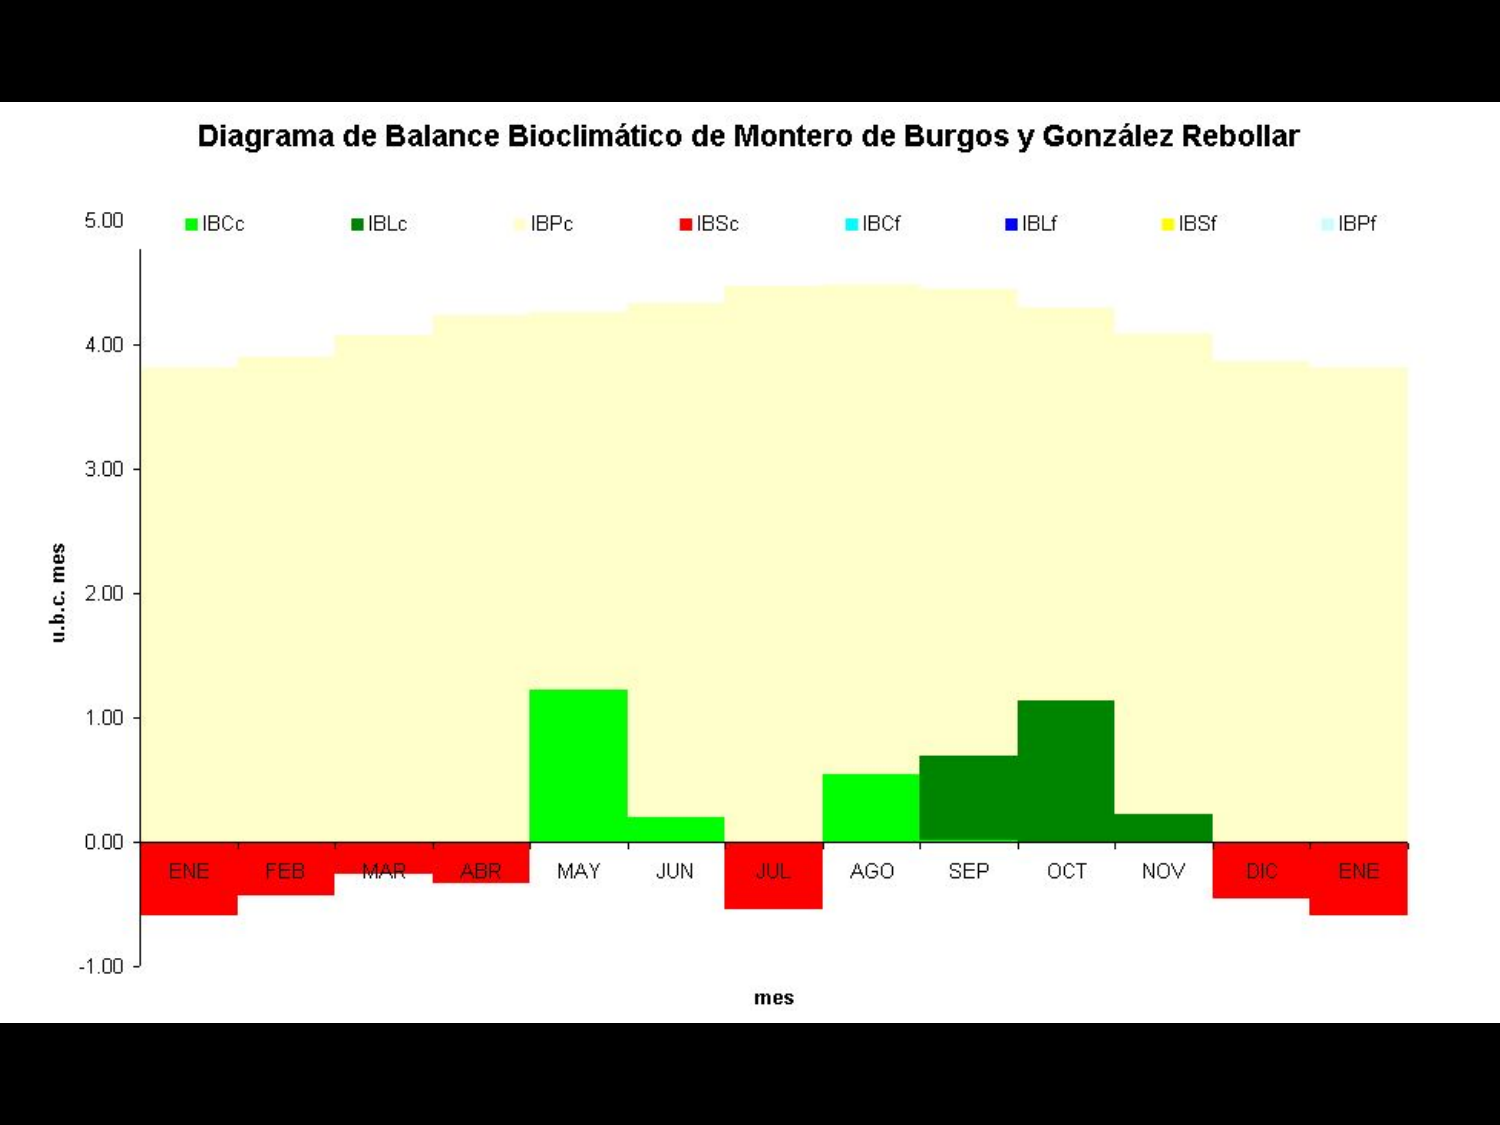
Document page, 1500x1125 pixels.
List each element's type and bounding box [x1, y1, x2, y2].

picture [0, 102, 1500, 1023]
